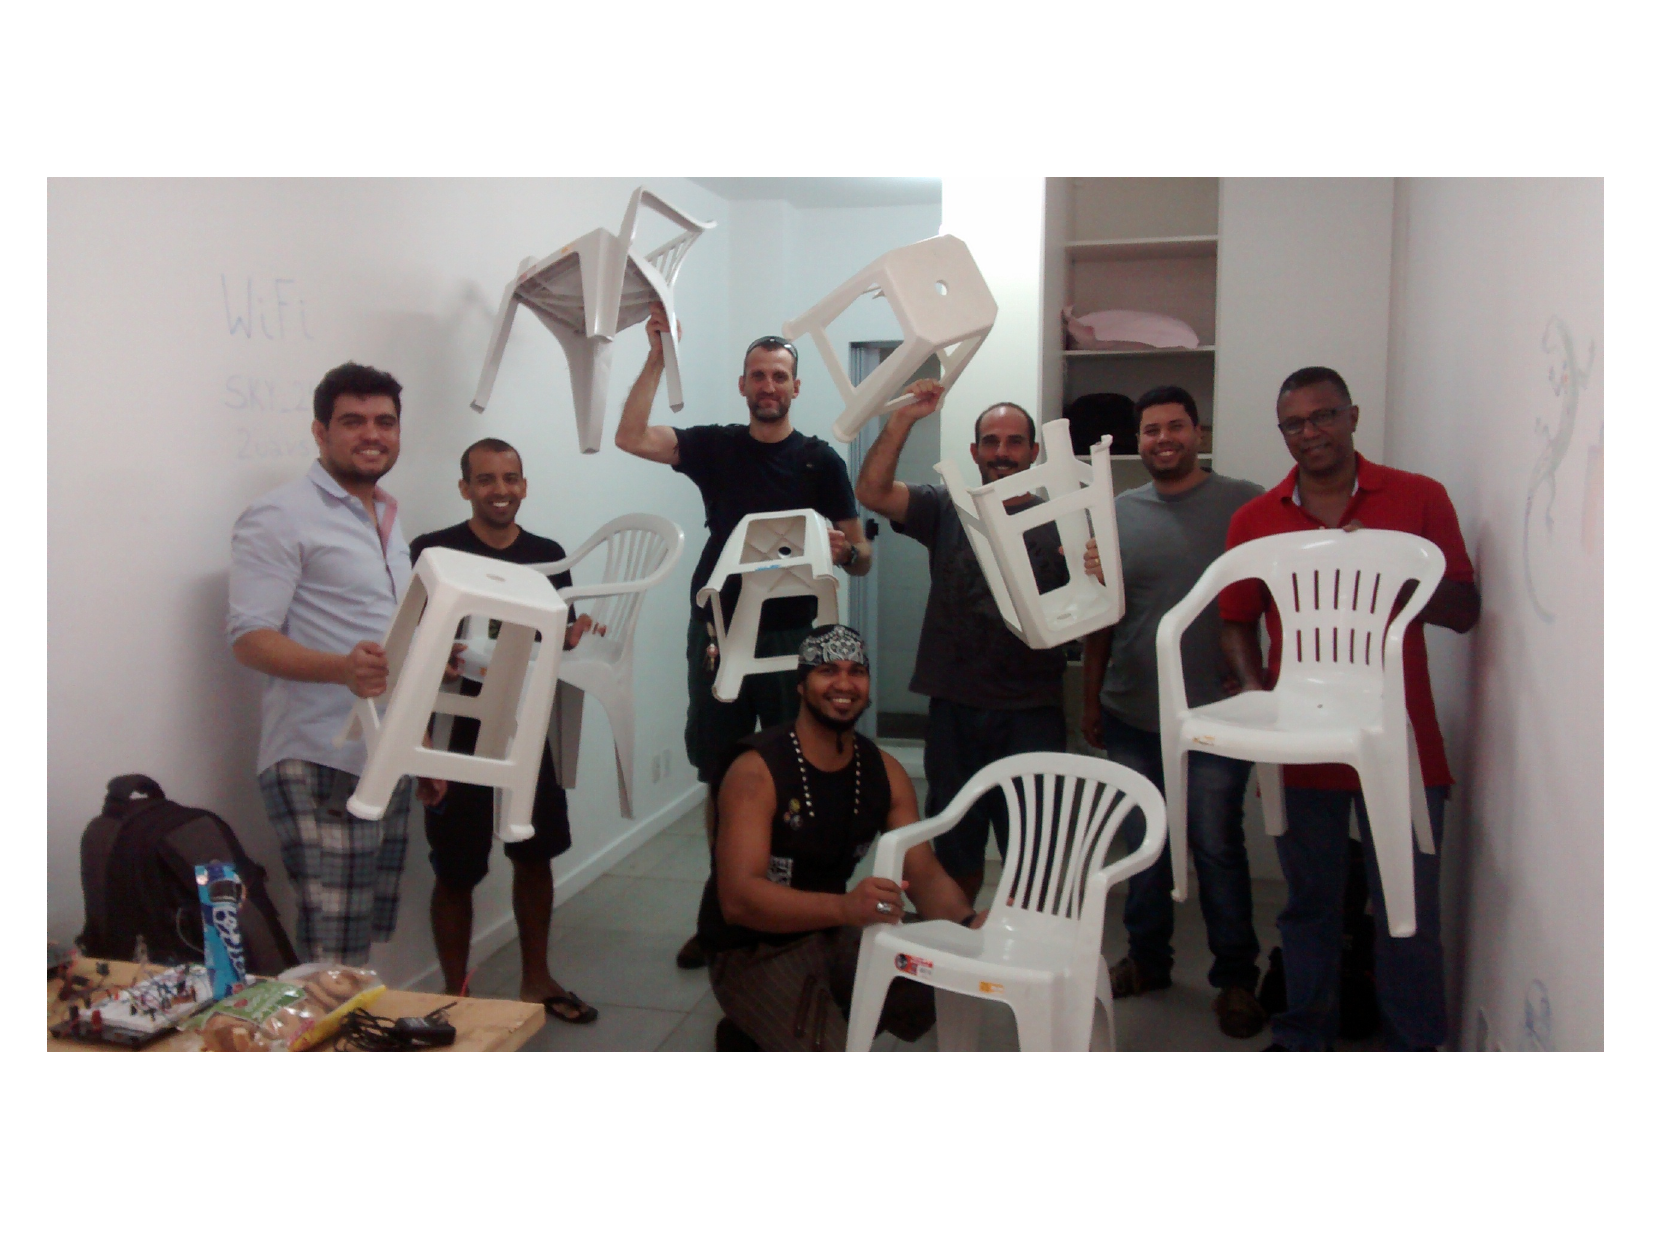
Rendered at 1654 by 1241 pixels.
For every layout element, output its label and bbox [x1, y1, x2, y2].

picture [47, 177, 1604, 1052]
